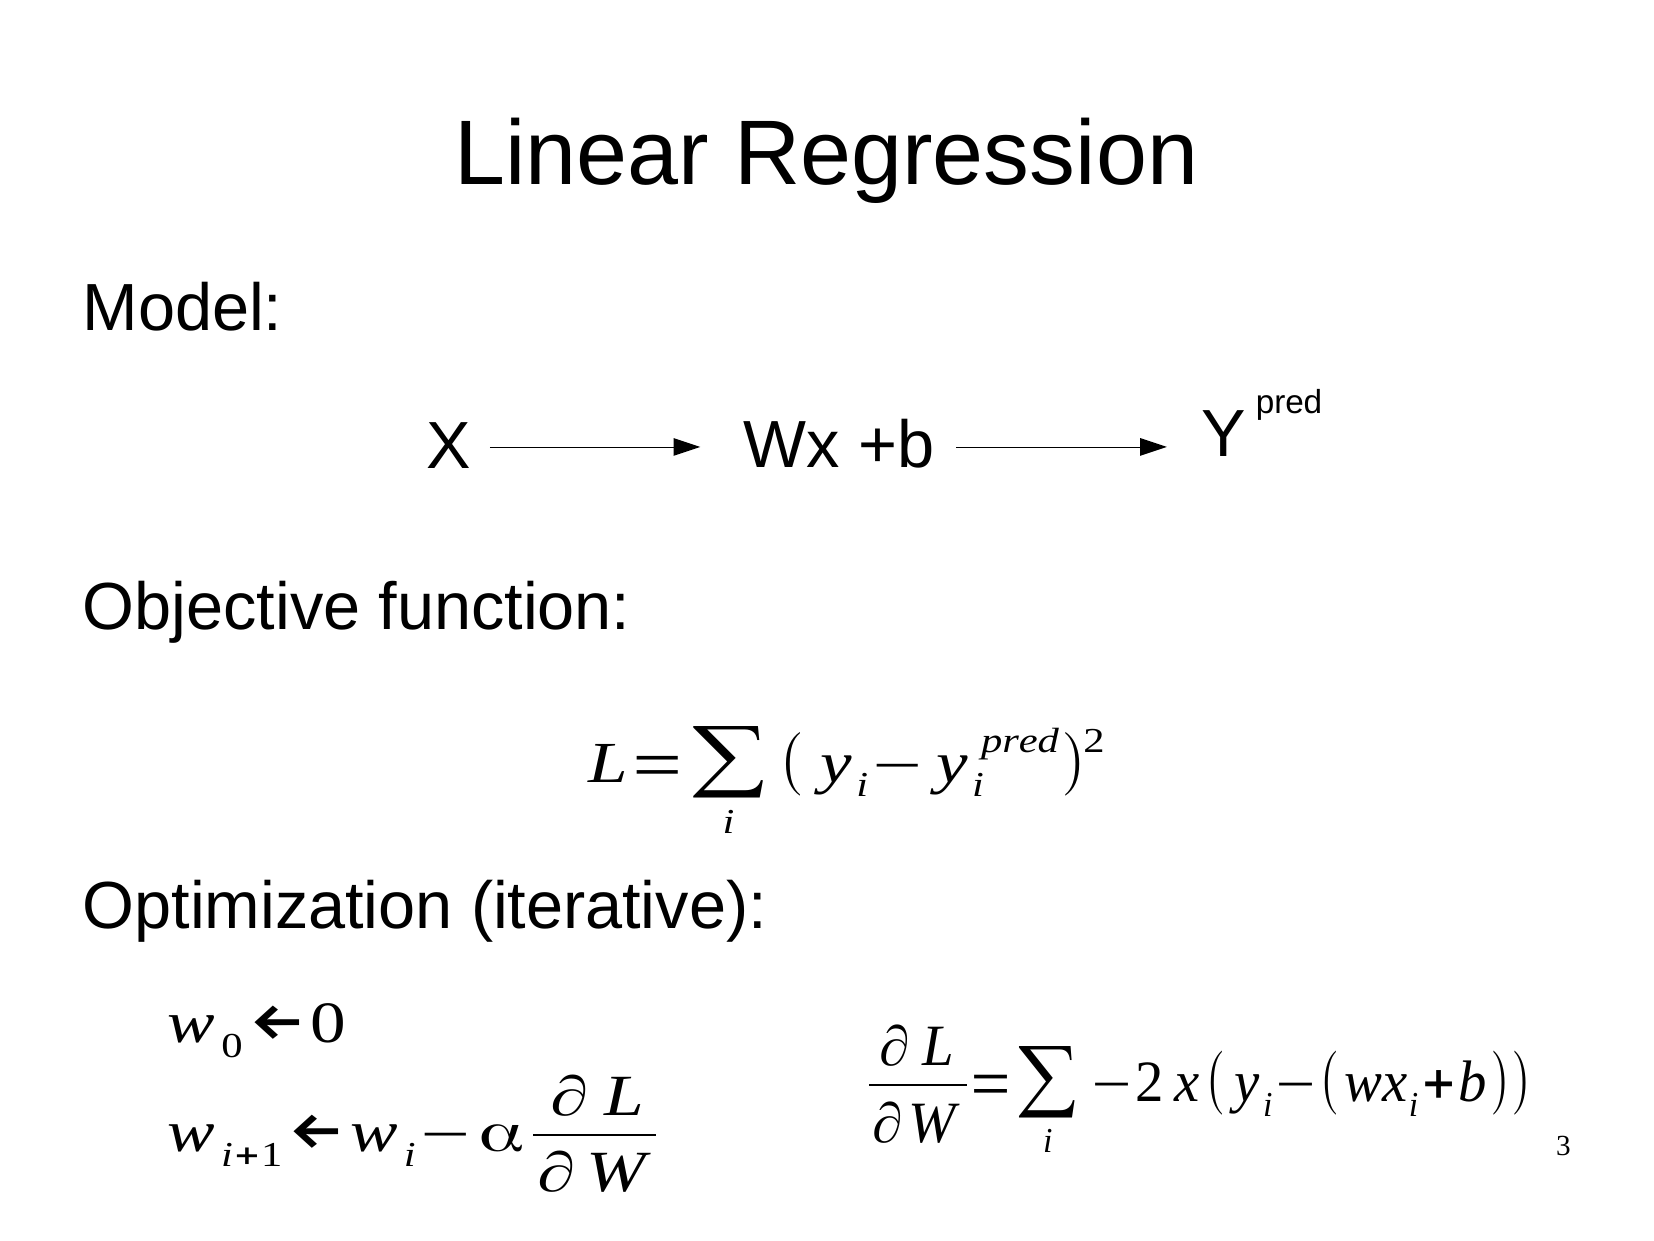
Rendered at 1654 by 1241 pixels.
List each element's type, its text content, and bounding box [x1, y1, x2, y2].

chart [149, 991, 679, 1204]
chart [851, 1014, 1545, 1161]
text_box Model: Objective function: Optimization (iterative): [82, 270, 1571, 1168]
text_box pred [1185, 383, 1353, 436]
title Linear Regression [82, 49, 1571, 257]
chart [566, 720, 1122, 841]
